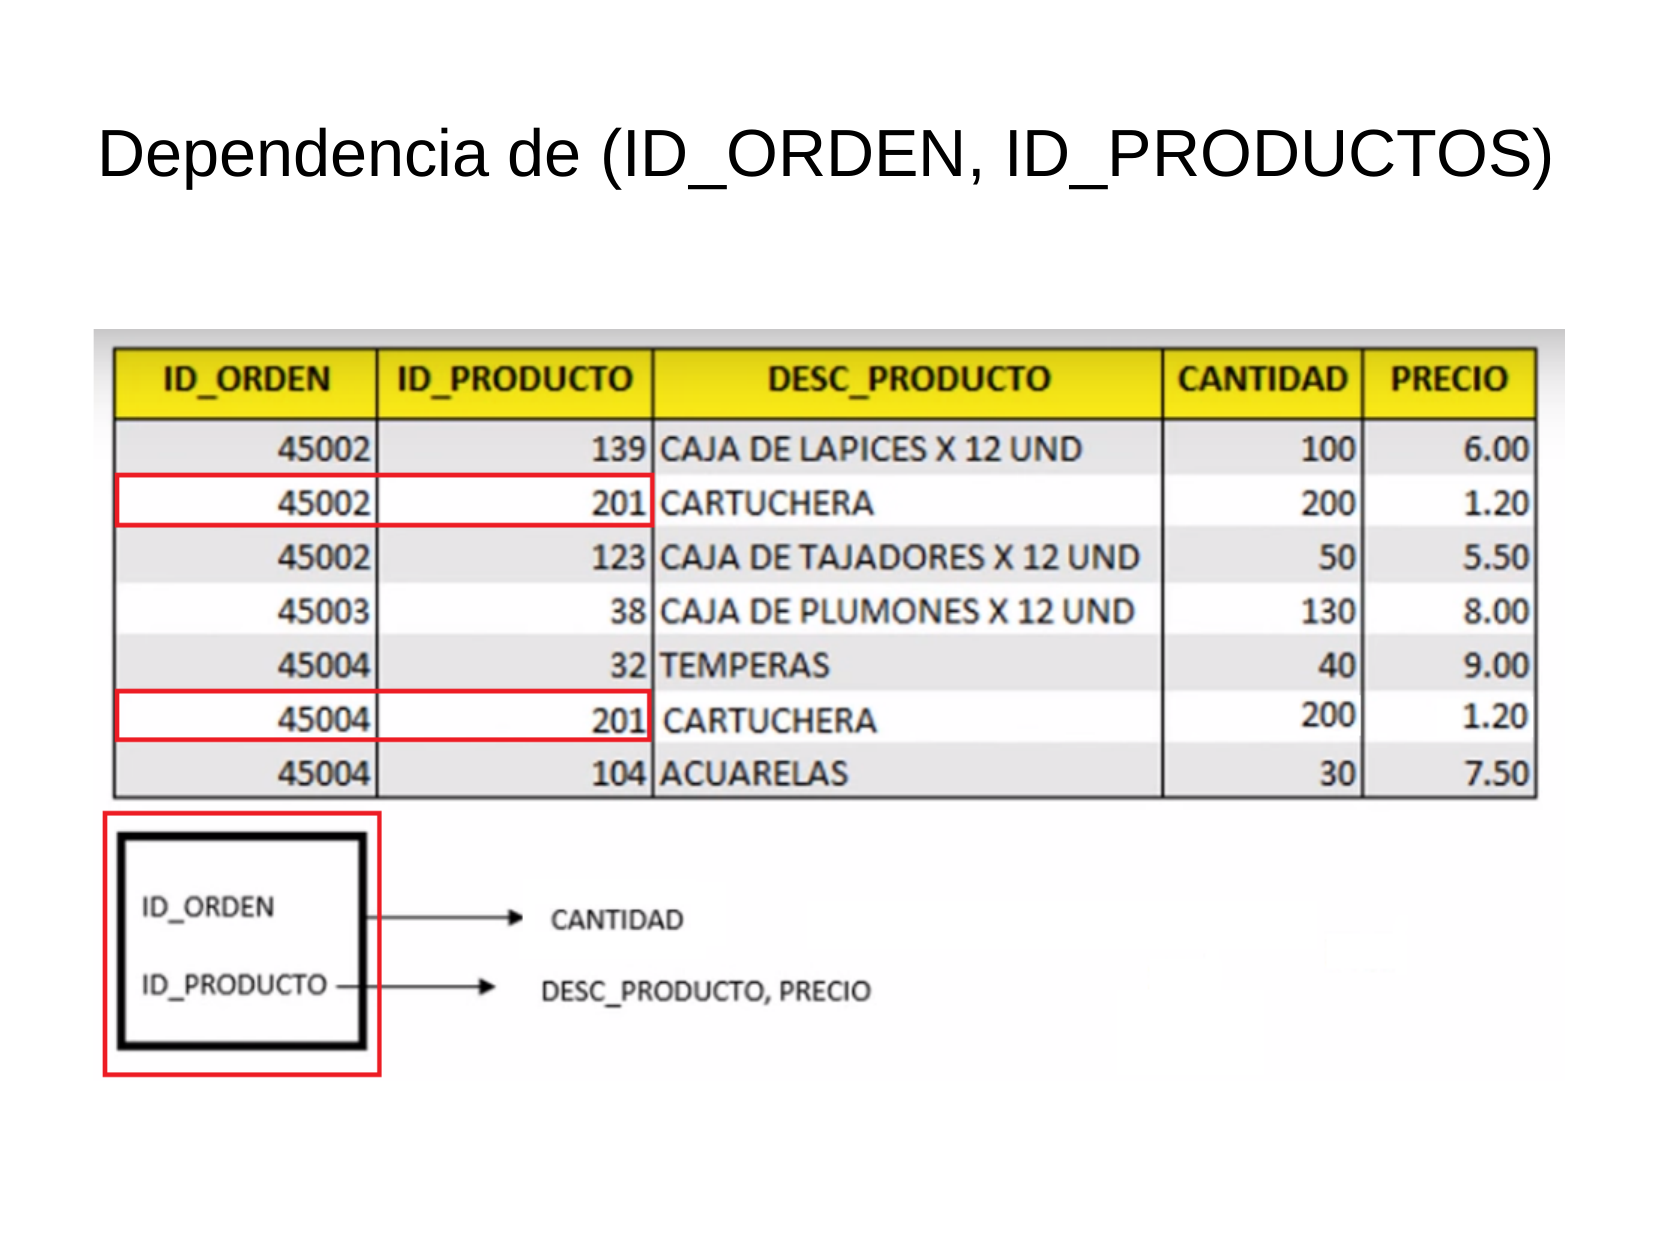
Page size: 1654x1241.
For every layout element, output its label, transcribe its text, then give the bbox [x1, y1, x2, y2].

picture [88, 329, 1565, 1093]
title Dependencia de (ID_ORDEN, ID_PRODUCTOS) [82, 49, 1571, 257]
